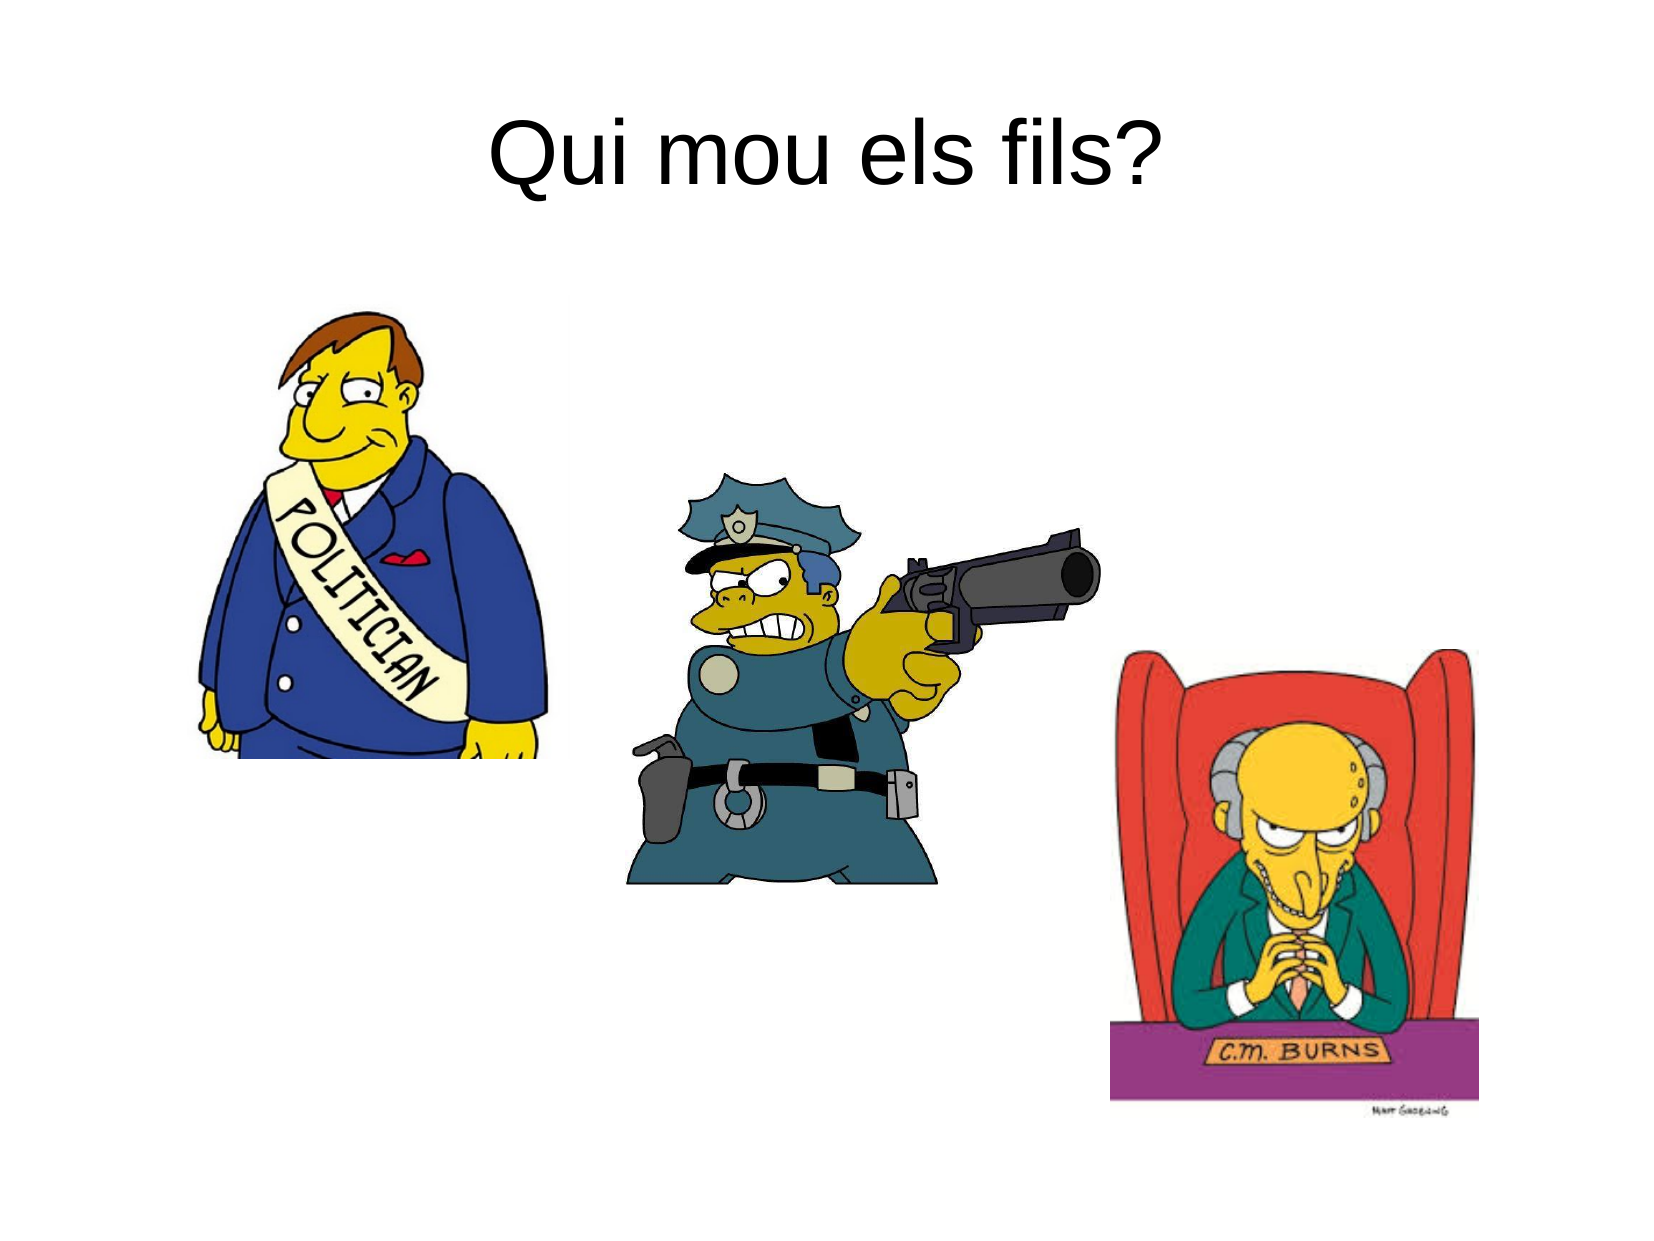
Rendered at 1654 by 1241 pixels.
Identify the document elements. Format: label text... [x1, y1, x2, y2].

picture [1110, 649, 1479, 1118]
picture [625, 472, 1101, 885]
title Qui mou els fils? [82, 49, 1571, 257]
picture [141, 295, 570, 759]
